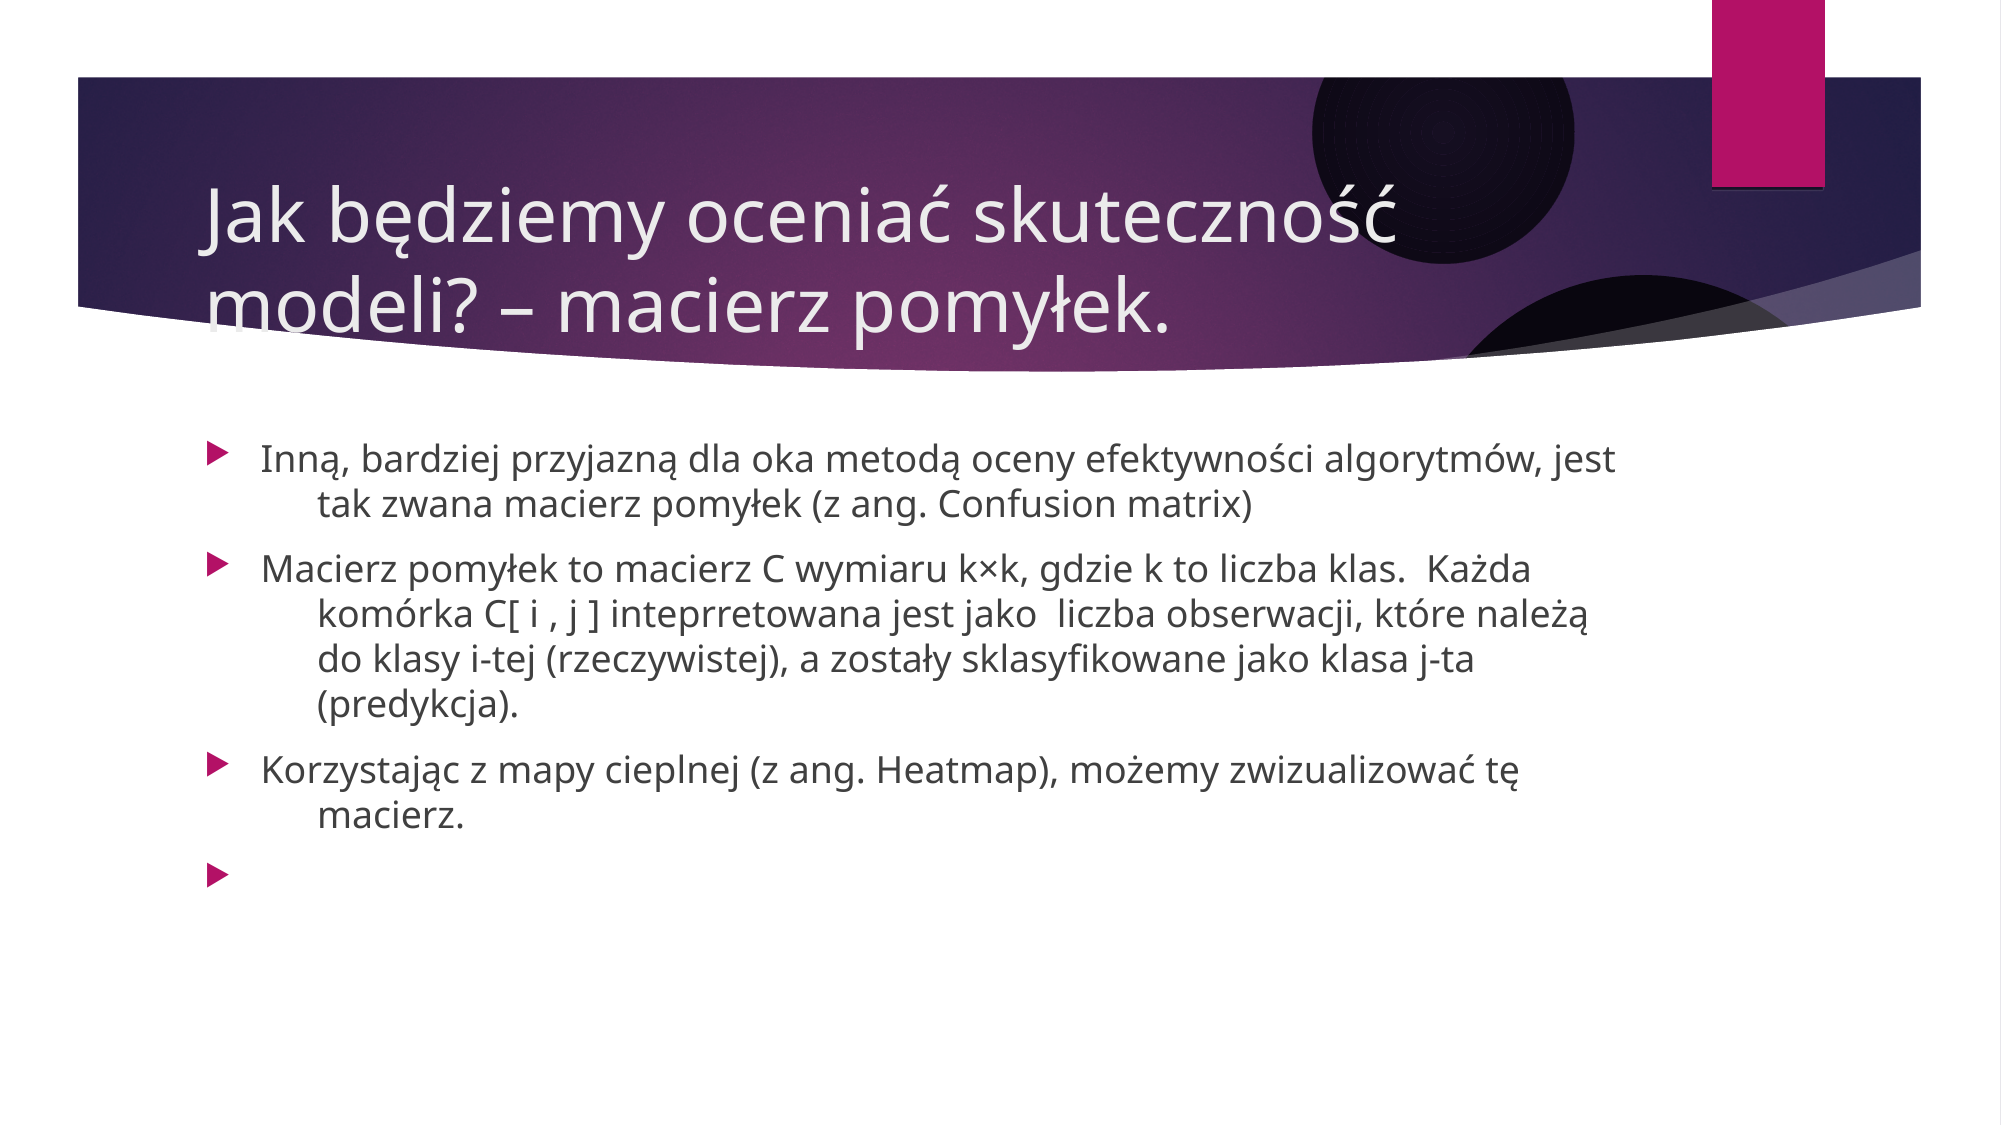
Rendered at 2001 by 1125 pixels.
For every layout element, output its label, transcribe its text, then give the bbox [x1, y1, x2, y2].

list Inną, bardziej przyjazną dla oka metodą oceny efektywności algorytmów, jest tak zwana macierz pomyłek (z ang. Confusion matrix) Macierz pomyłek to macierz C wymiaru k×k, gdzie k to liczba klas. Każda komórka C[ i , j ] inteprretowana jest jako liczba obserwacji, które należą do klasy i-tej (rzeczywistej), a zostały sklasyfikowane jako klasa j-ta (predykcja). Korzystając z mapy cieplnej (z ang. Heatmap), możemy zwizualizować tę macierz. [189, 427, 1638, 988]
title Jak będziemy oceniać skuteczność modeli? – macierz pomyłek. [189, 159, 1627, 276]
